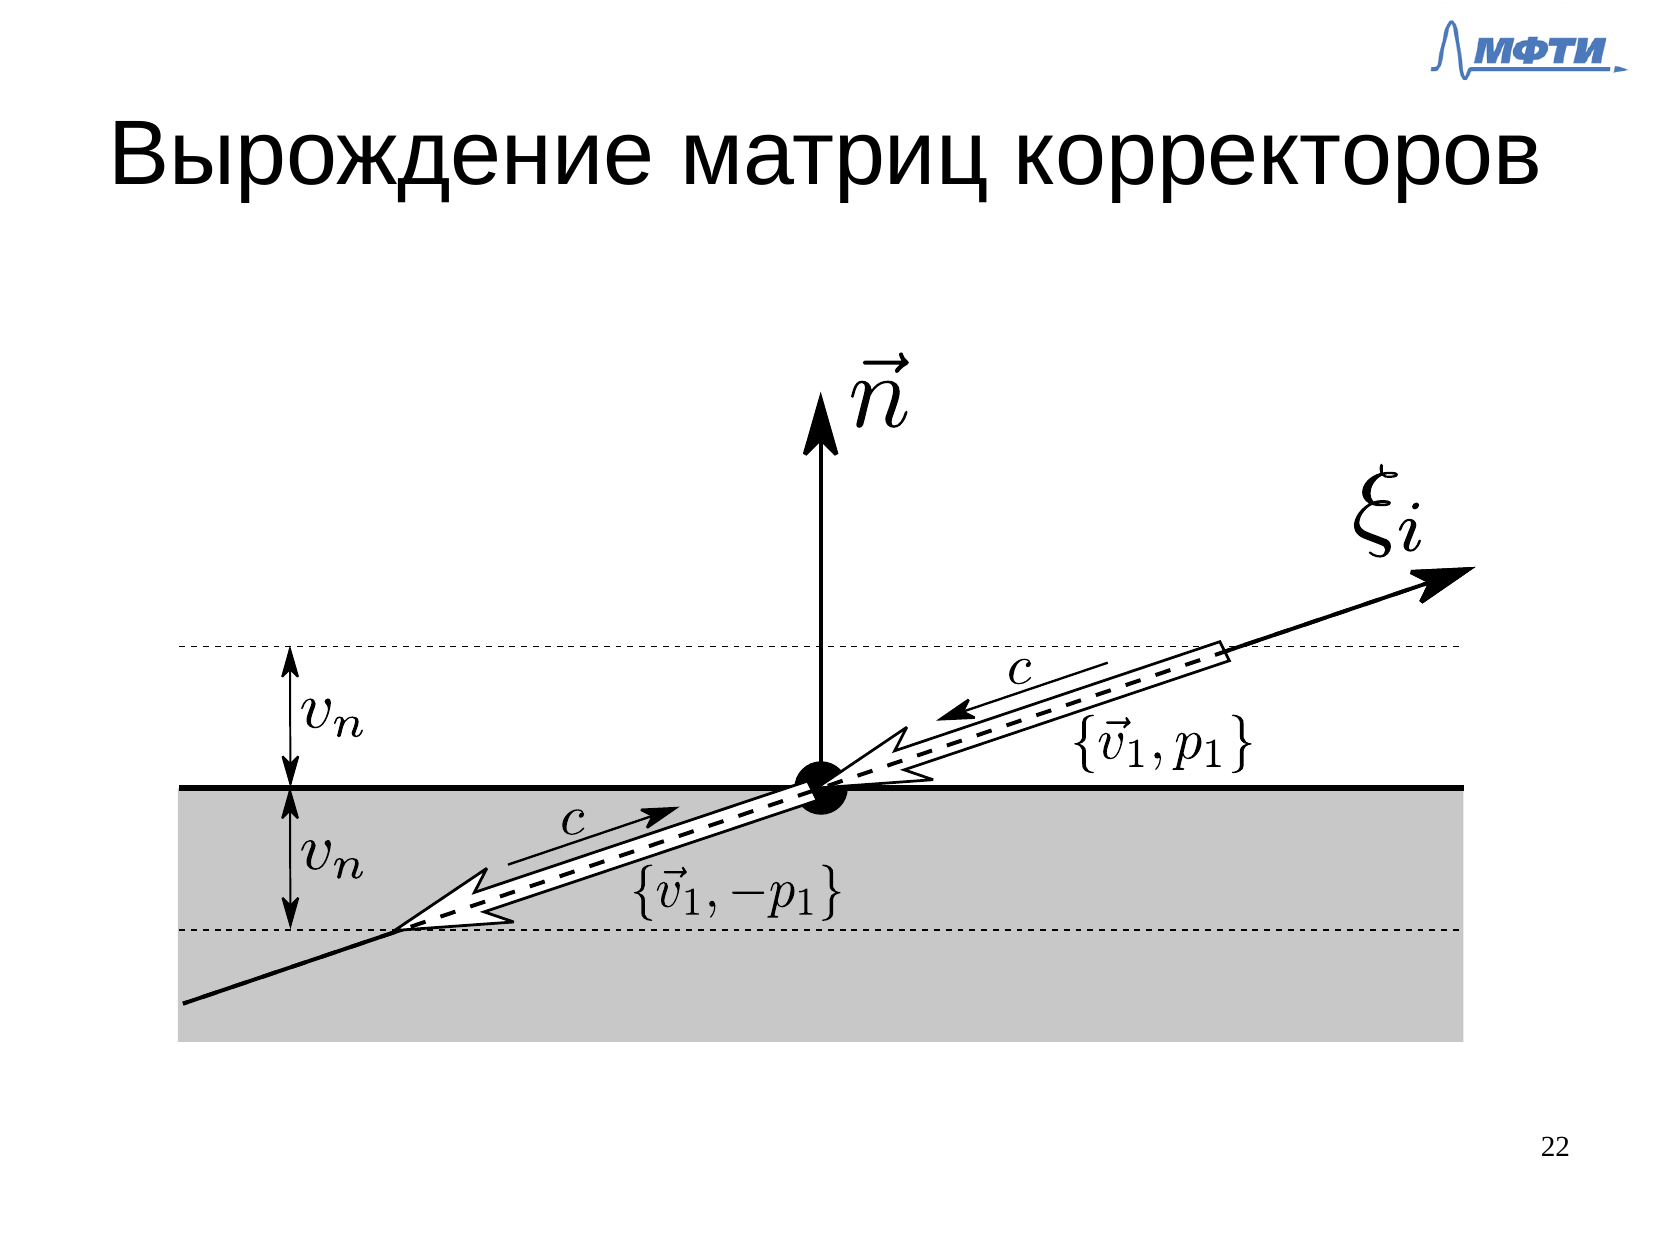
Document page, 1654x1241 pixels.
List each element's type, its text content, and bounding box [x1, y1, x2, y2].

picture [0, 0, 1654, 1241]
title Вырождение матриц корректоров [82, 49, 1571, 257]
